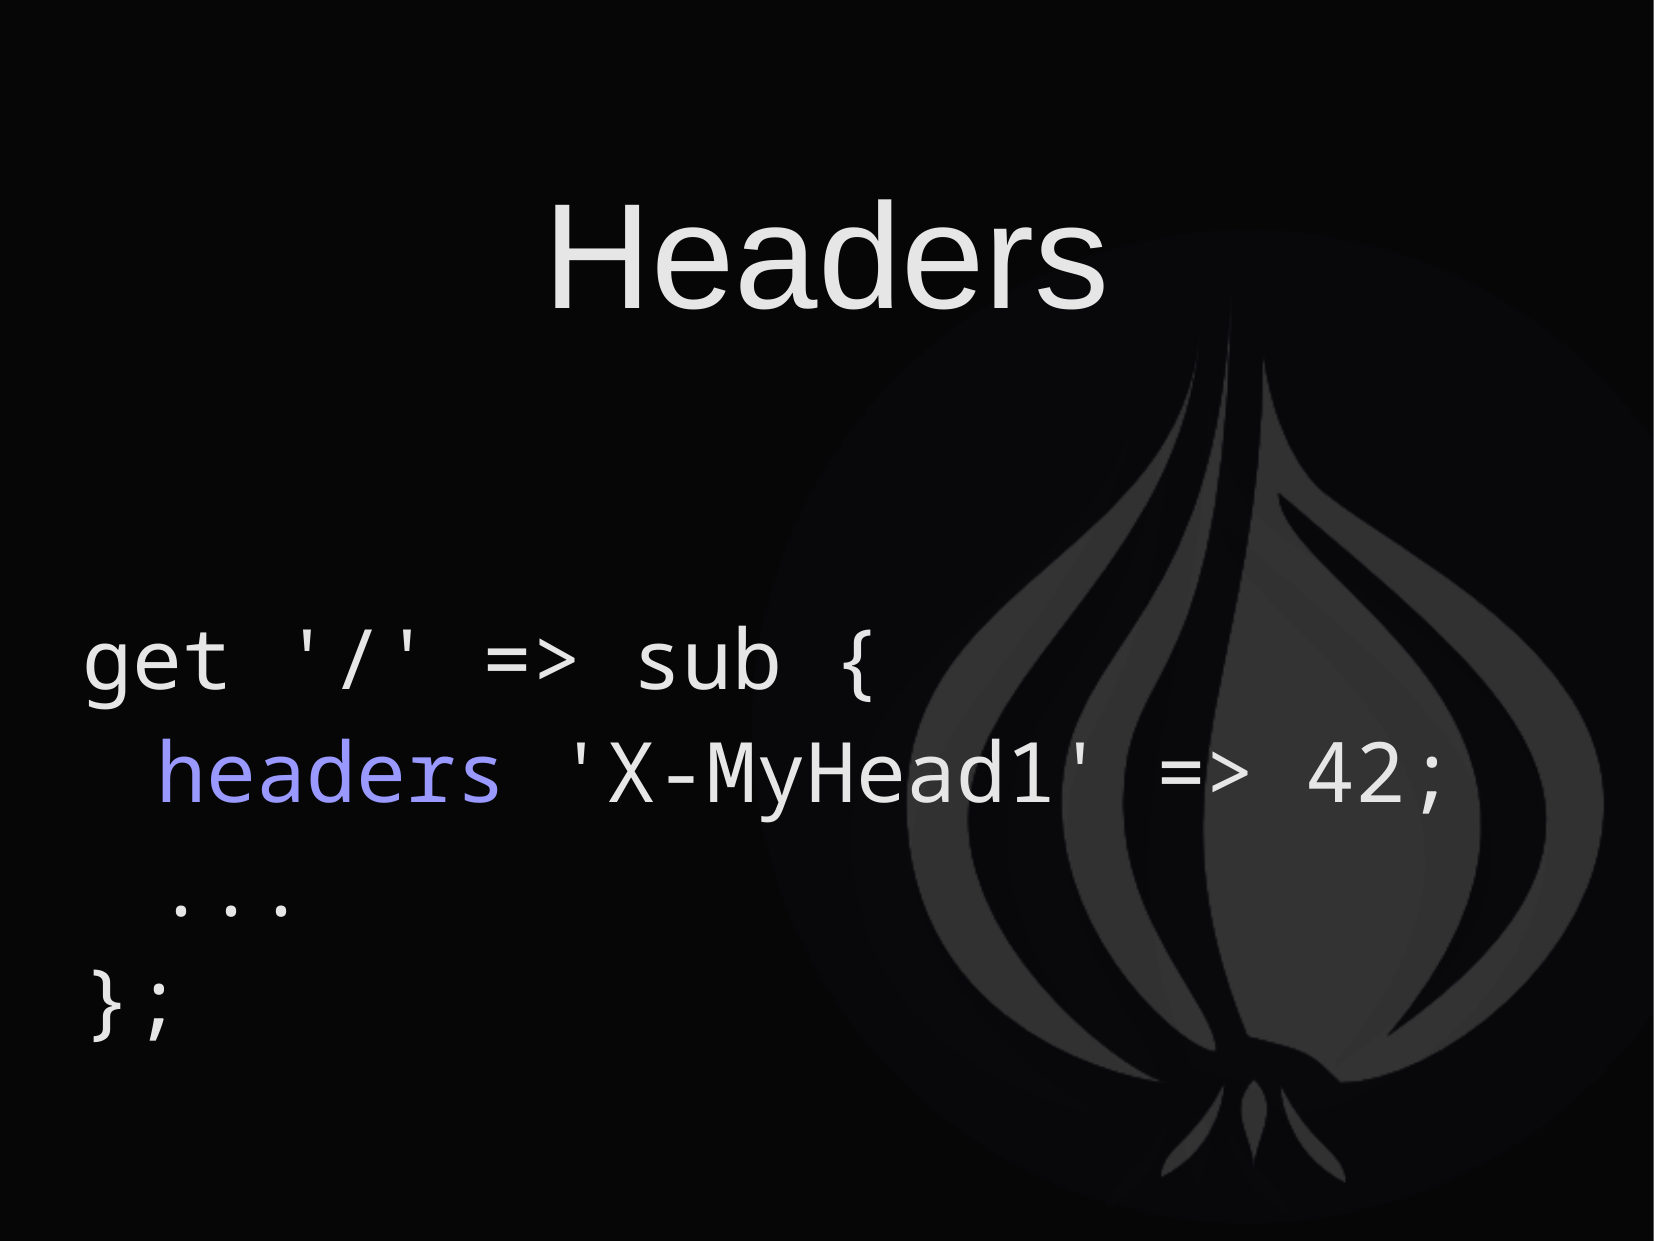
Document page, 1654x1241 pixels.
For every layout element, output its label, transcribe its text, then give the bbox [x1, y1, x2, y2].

subtitle Headers get '/' => sub { headers 'X-MyHead1' => 42; ... }; [82, 118, 1571, 1109]
picture [0, 0, 1654, 1241]
